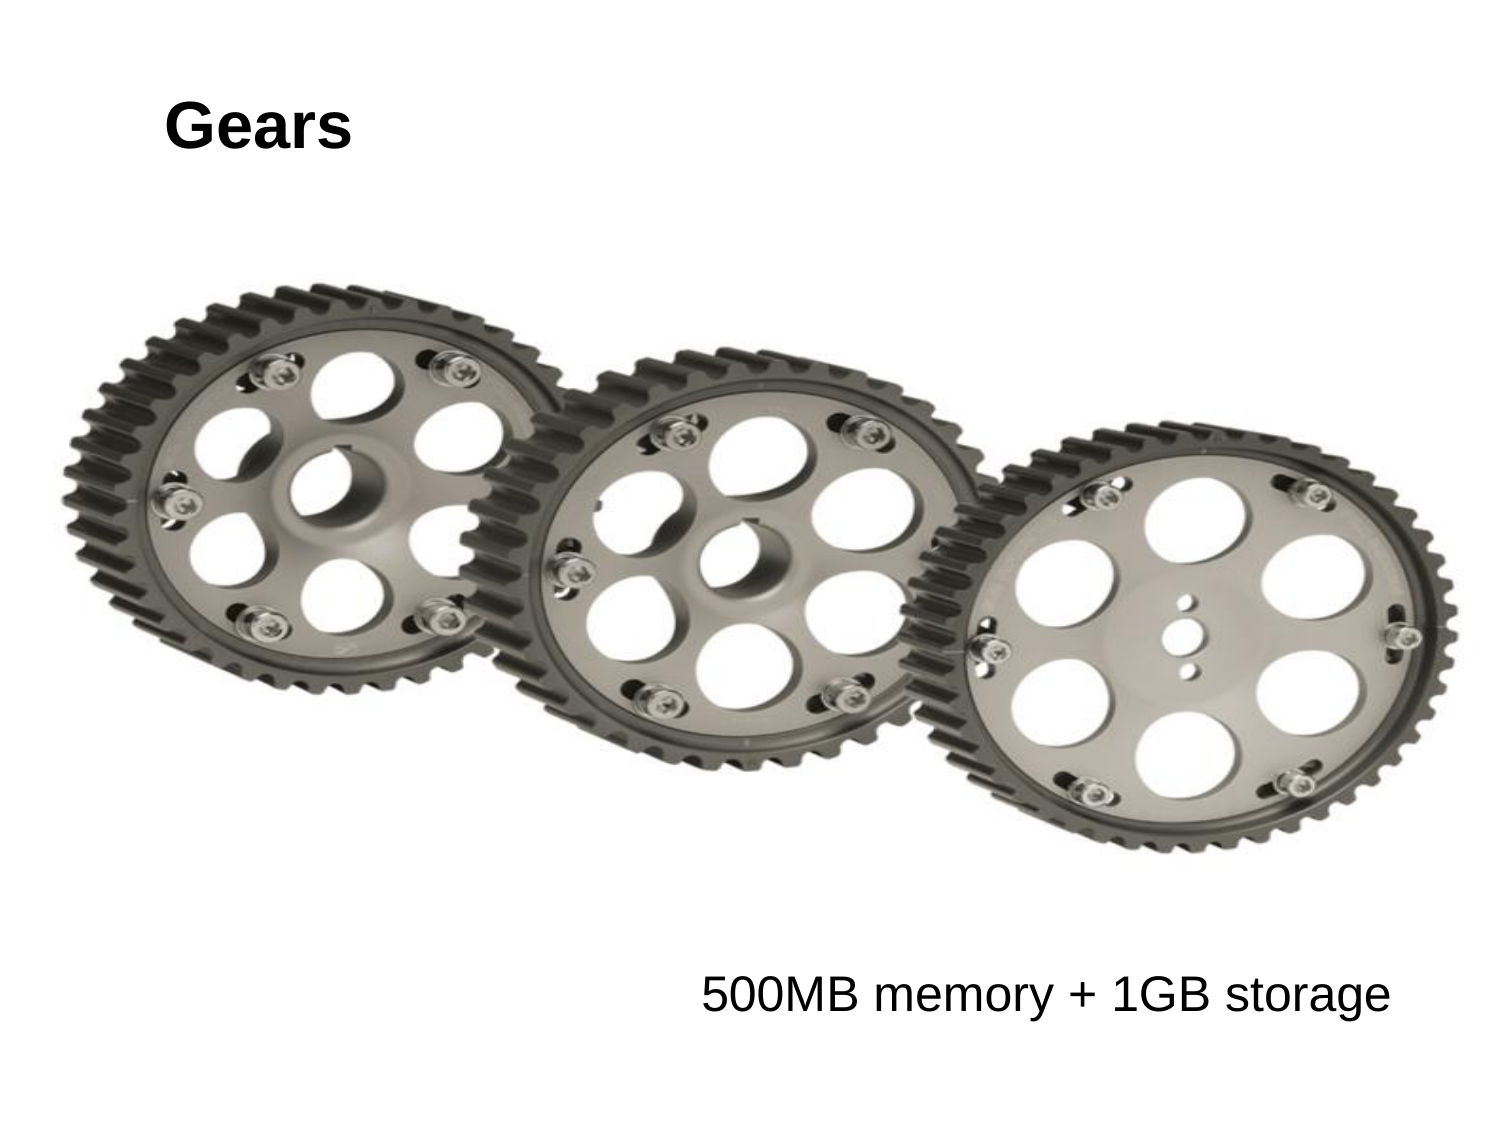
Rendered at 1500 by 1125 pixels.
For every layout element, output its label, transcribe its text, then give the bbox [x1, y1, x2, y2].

picture [0, 0, 1500, 1125]
text_box Gears [150, 75, 369, 170]
text_box 500MB memory + 1GB storage [686, 954, 1407, 1029]
